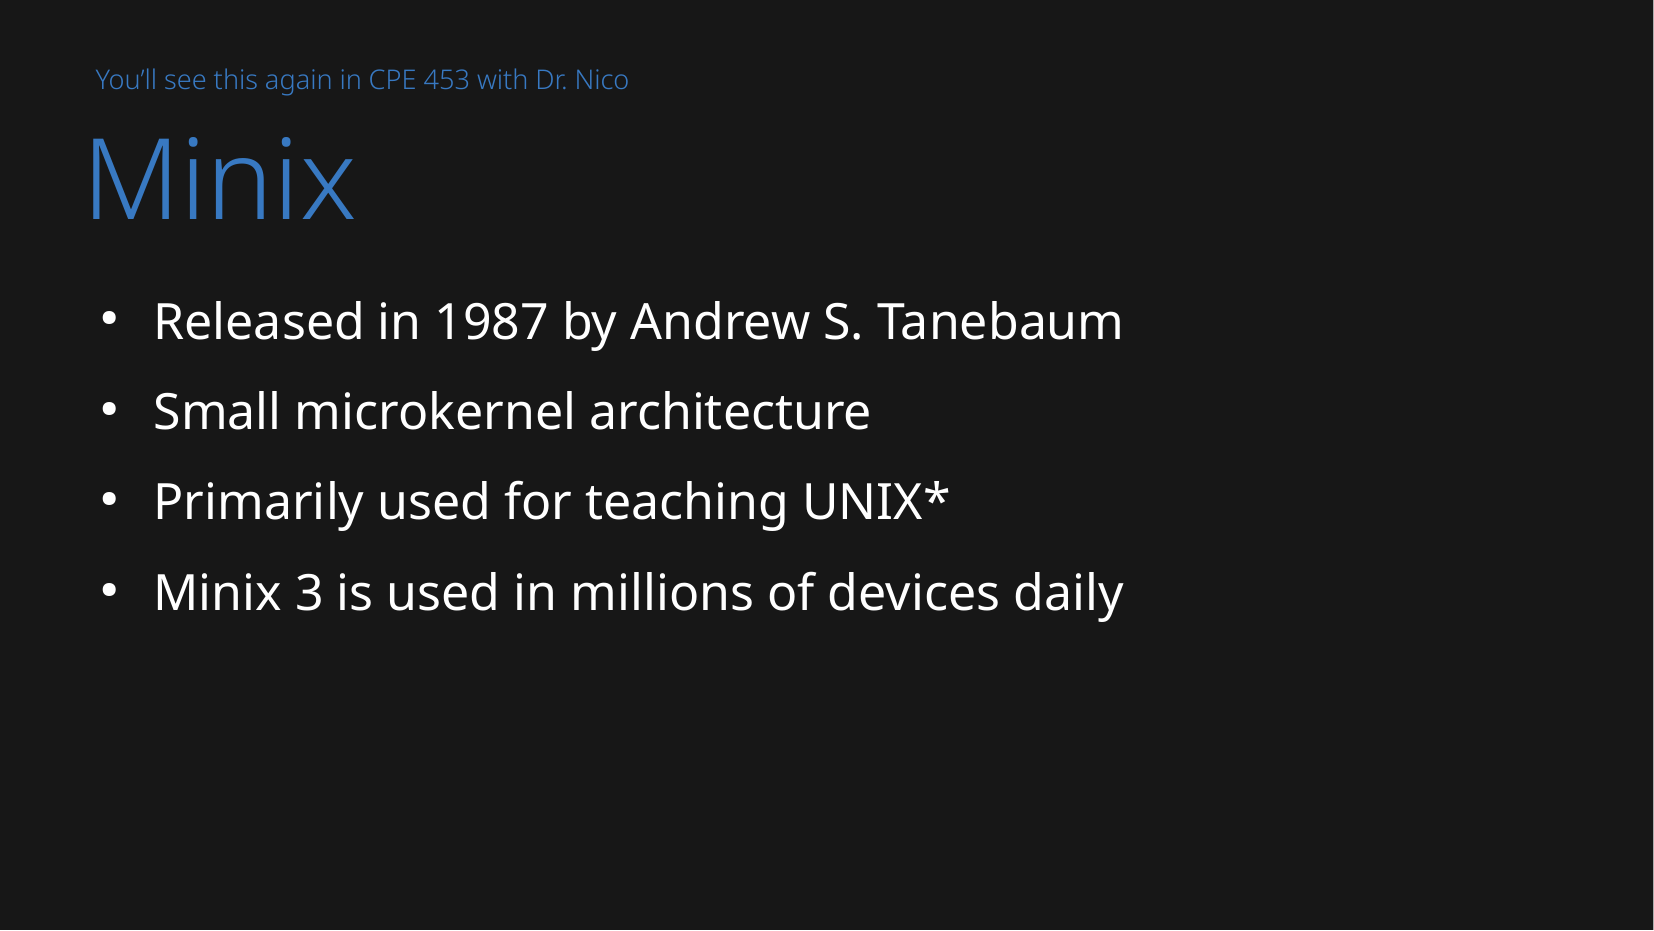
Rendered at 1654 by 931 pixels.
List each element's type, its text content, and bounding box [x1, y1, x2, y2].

title Minix [82, 60, 1654, 253]
list Released in 1987 by Andrew S. Tanebaum Small microkernel architecture Primarily used for teaching UNIX* Minix 3 is used in millions of devices daily [82, 285, 1571, 795]
title You’ll see this again in CPE 453 with Dr. Nico [95, 60, 1316, 98]
